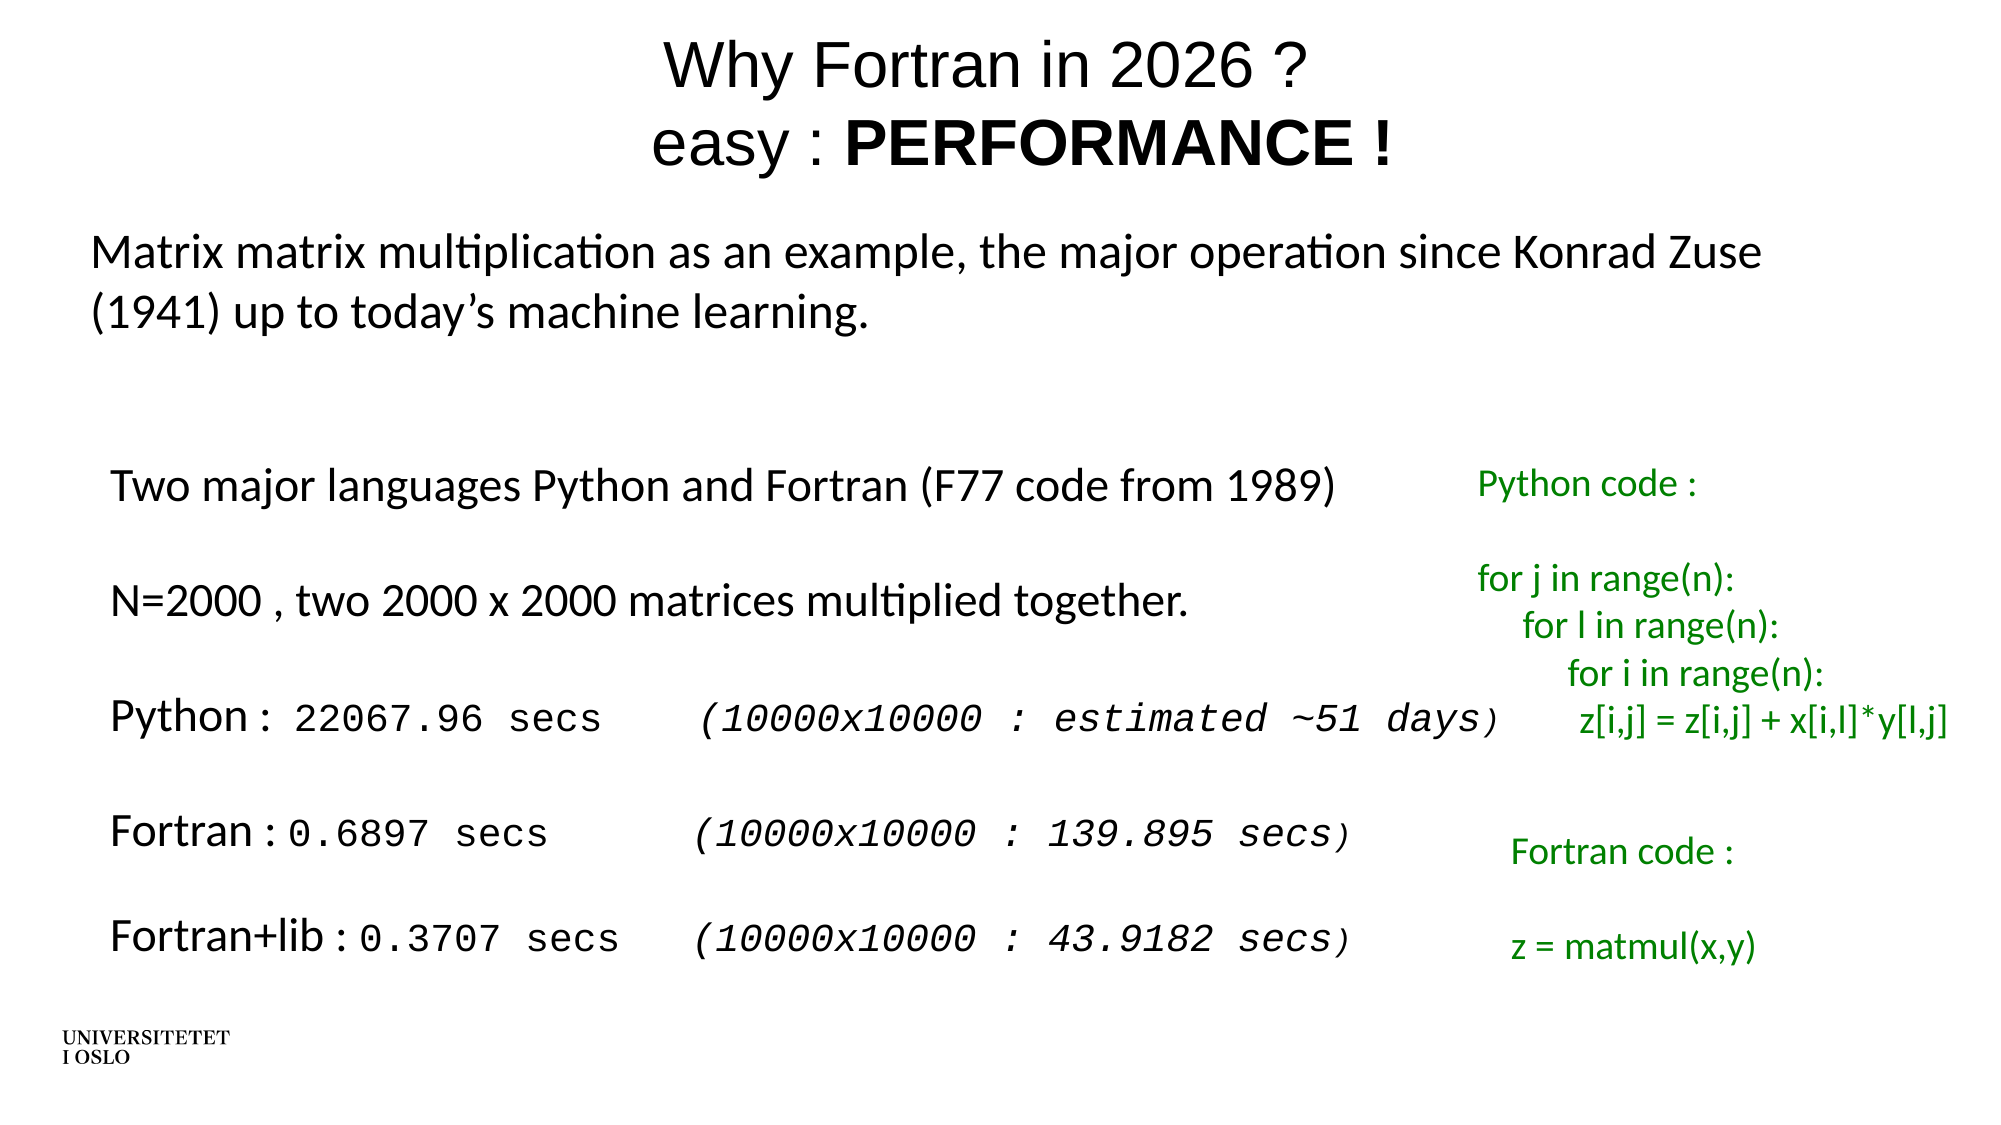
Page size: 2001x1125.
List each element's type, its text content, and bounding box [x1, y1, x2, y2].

picture [62, 1030, 230, 1064]
text_box Two major languages Python and Fortran (F77 code from 1989) N=2000 , two 2000 x 2000 matrices multiplied together. Python : 22067.96 secs (10000x10000 : estimated ~51 days) Fortran : 0.6897 secs (10000x10000 : 139.895 secs) Fortran+lib : 0.3707 secs (10000x10000 : 43.9182 secs) [90, 433, 1549, 1007]
text_box Matrix matrix multiplication as an example, the major operation since Konrad Zuse (1941) up to today’s machine learning. [70, 198, 1796, 356]
text_box Python code : for j in range(n): for l in range(n): for i in range(n): z[i,j] = z[i,j] + x[i,l]*y[l,j] [1457, 436, 2000, 825]
text_box Fortran code : z = matmul(x,y) [1490, 805, 2000, 1125]
title Why Fortran in 2026 ? easy : PERFORMANCE ! [54, 22, 1993, 234]
